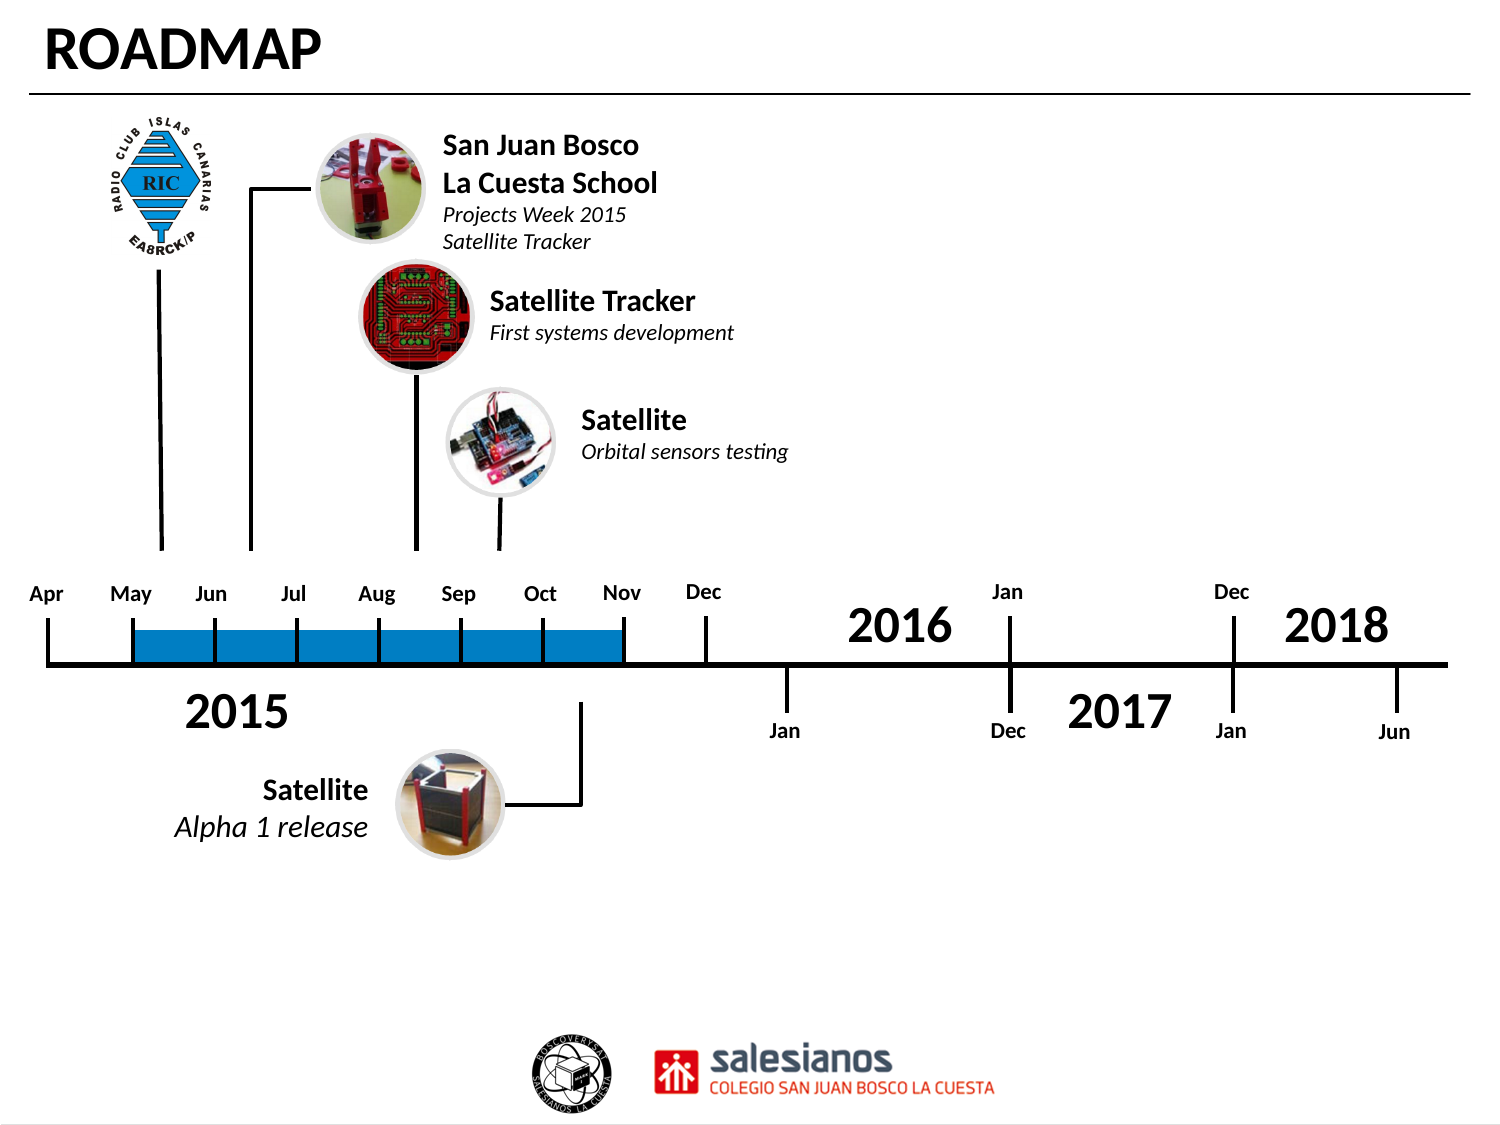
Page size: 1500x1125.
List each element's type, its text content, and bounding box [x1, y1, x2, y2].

text_box Jan [1177, 708, 1285, 751]
text_box Jun [170, 571, 253, 614]
text_box Aug [330, 571, 417, 614]
text_box [381, 630, 459, 662]
text_box Dec [650, 569, 757, 612]
text_box Oct [499, 571, 582, 614]
text_box Jan [954, 569, 1061, 612]
text_box Nov [568, 570, 676, 613]
text_box [545, 630, 622, 662]
text_box Satellite Tracker First systems development [475, 273, 956, 353]
text_box 2015 [149, 668, 325, 747]
text_box Apr [5, 571, 88, 614]
text_box San Juan Bosco La Cuesta School Projects Week 2015 Satellite Tracker [428, 117, 909, 262]
text_box 2017 [1032, 669, 1208, 747]
text_box ROADMAP [29, 0, 1472, 90]
text_box Sep [417, 571, 499, 614]
text_box [463, 630, 541, 662]
text_box May [88, 571, 170, 614]
text_box Jul [253, 571, 330, 614]
text_box 2018 [1248, 583, 1425, 661]
text_box Dec [955, 708, 1062, 752]
text_box Satellite Orbital sensors testing [566, 392, 897, 472]
text_box Satellite Alpha 1 release [94, 761, 384, 852]
text_box Jun [1341, 708, 1448, 752]
text_box [299, 630, 377, 662]
text_box 2016 [811, 583, 988, 661]
text_box Dec [1178, 568, 1286, 612]
text_box Jan [731, 708, 839, 752]
text_box [135, 630, 213, 662]
text_box [217, 630, 295, 662]
picture [0, 0, 1500, 1125]
